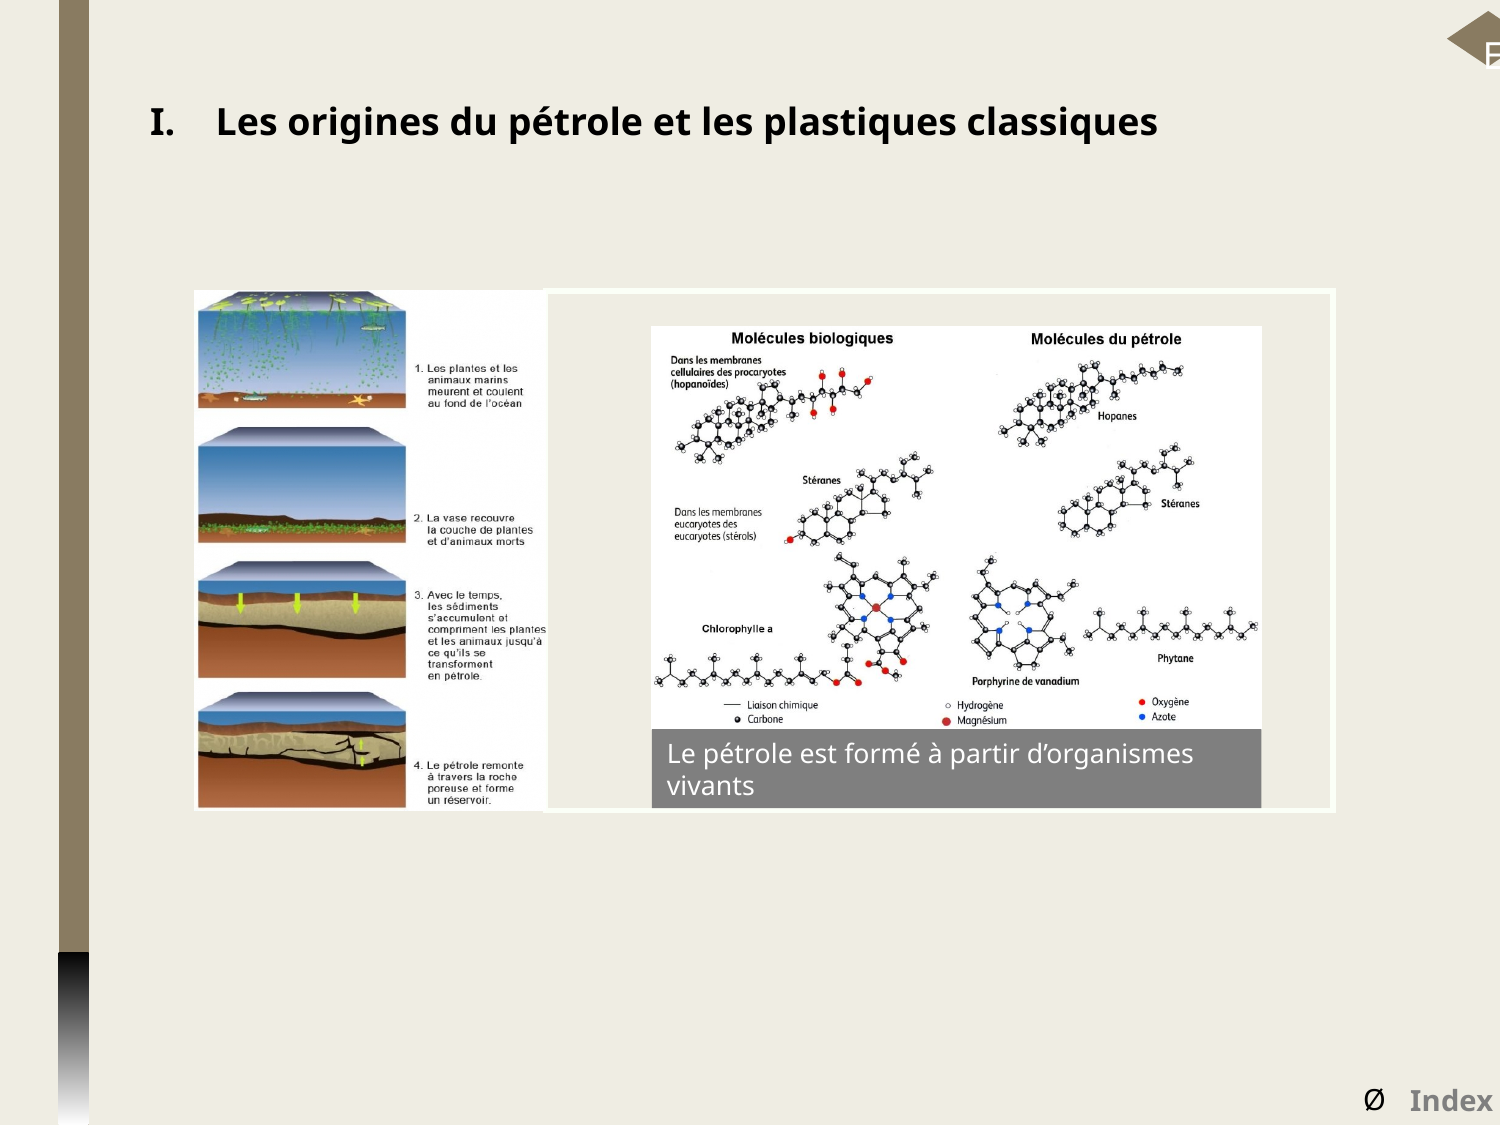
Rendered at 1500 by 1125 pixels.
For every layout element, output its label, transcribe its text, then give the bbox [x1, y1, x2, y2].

picture [194, 290, 546, 811]
picture [651, 326, 1262, 729]
text_box Les origines du pétrole et les plastiques classiques [135, 90, 1043, 151]
text_box Le pétrole est formé à partir d’organismes vivants [651, 729, 1262, 778]
text_box E [1446, 10, 1500, 65]
text_box [59, 0, 89, 1125]
text_box E [1489, 45, 1500, 54]
text_box E [1489, 56, 1500, 66]
text_box Index [1348, 1074, 1493, 1125]
